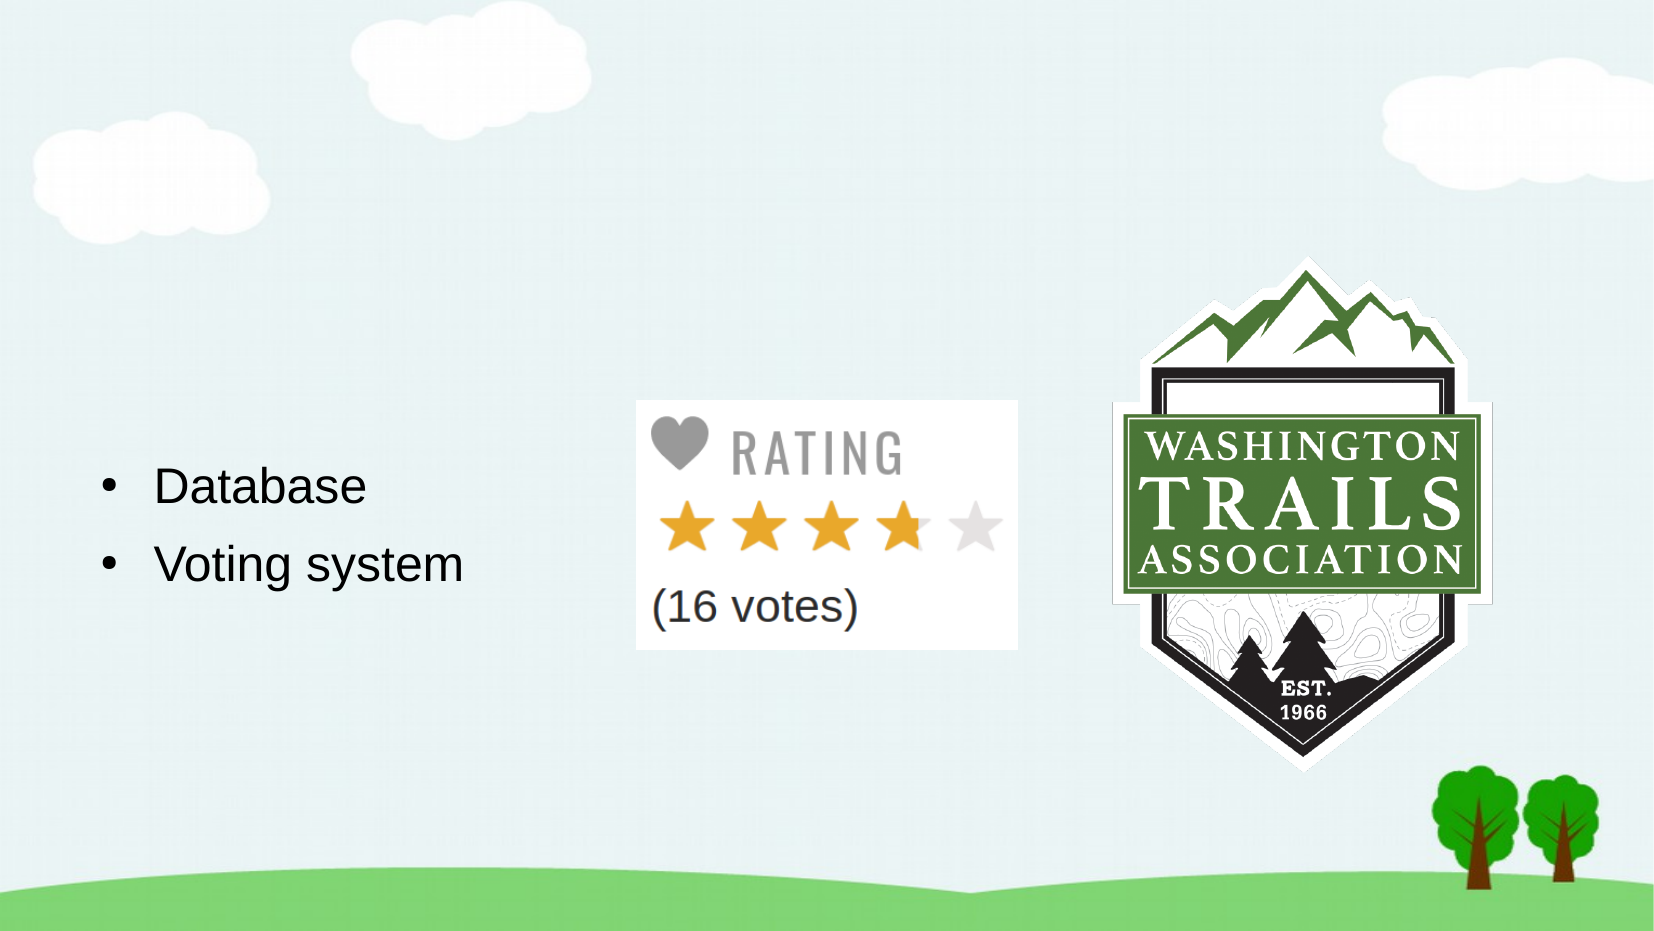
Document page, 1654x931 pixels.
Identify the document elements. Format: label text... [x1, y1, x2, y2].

list Database Voting system [82, 342, 809, 708]
picture [0, 0, 1654, 931]
